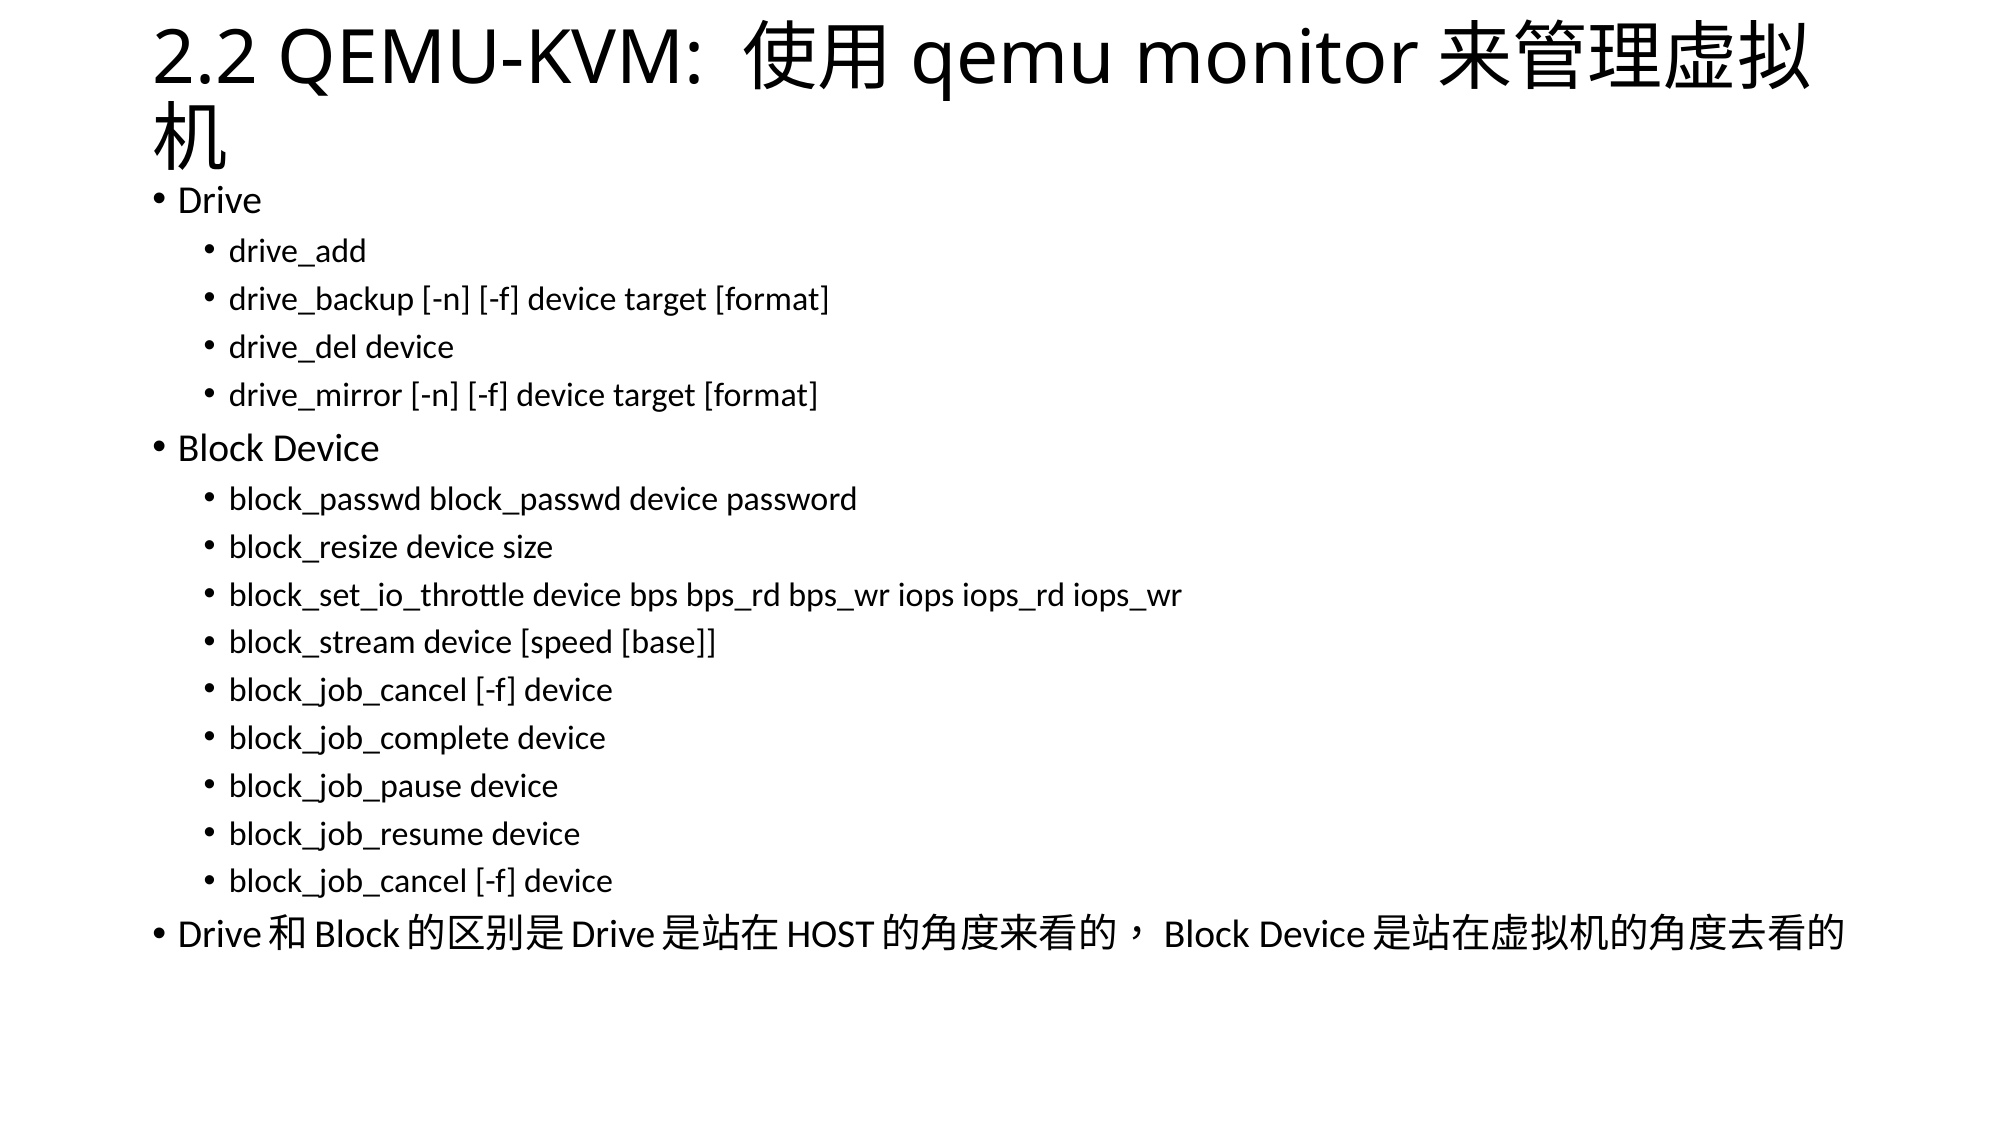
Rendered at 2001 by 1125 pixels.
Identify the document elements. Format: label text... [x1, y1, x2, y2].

list Drive drive_add drive_backup [-n] [-f] device target [format] drive_del device drive_mirror [-n] [-f] device target [format] Block Device block_passwd block_passwd device password block_resize device size block_set_io_throttle device bps bps_rd bps_wr iops iops_rd iops_wr block_stream device [speed [base]] block_job_cancel [-f] device block_job_complete device block_job_pause device block_job_resume device block_job_cancel [-f] device Drive和Block的区别是Drive是站在HOST的角度来看的，Block Device是站在虚拟机的角度去看的 [137, 171, 1863, 1014]
title 2.2 QEMU-KVM: 使用qemu monitor来管理虚拟机 [137, 59, 1863, 140]
